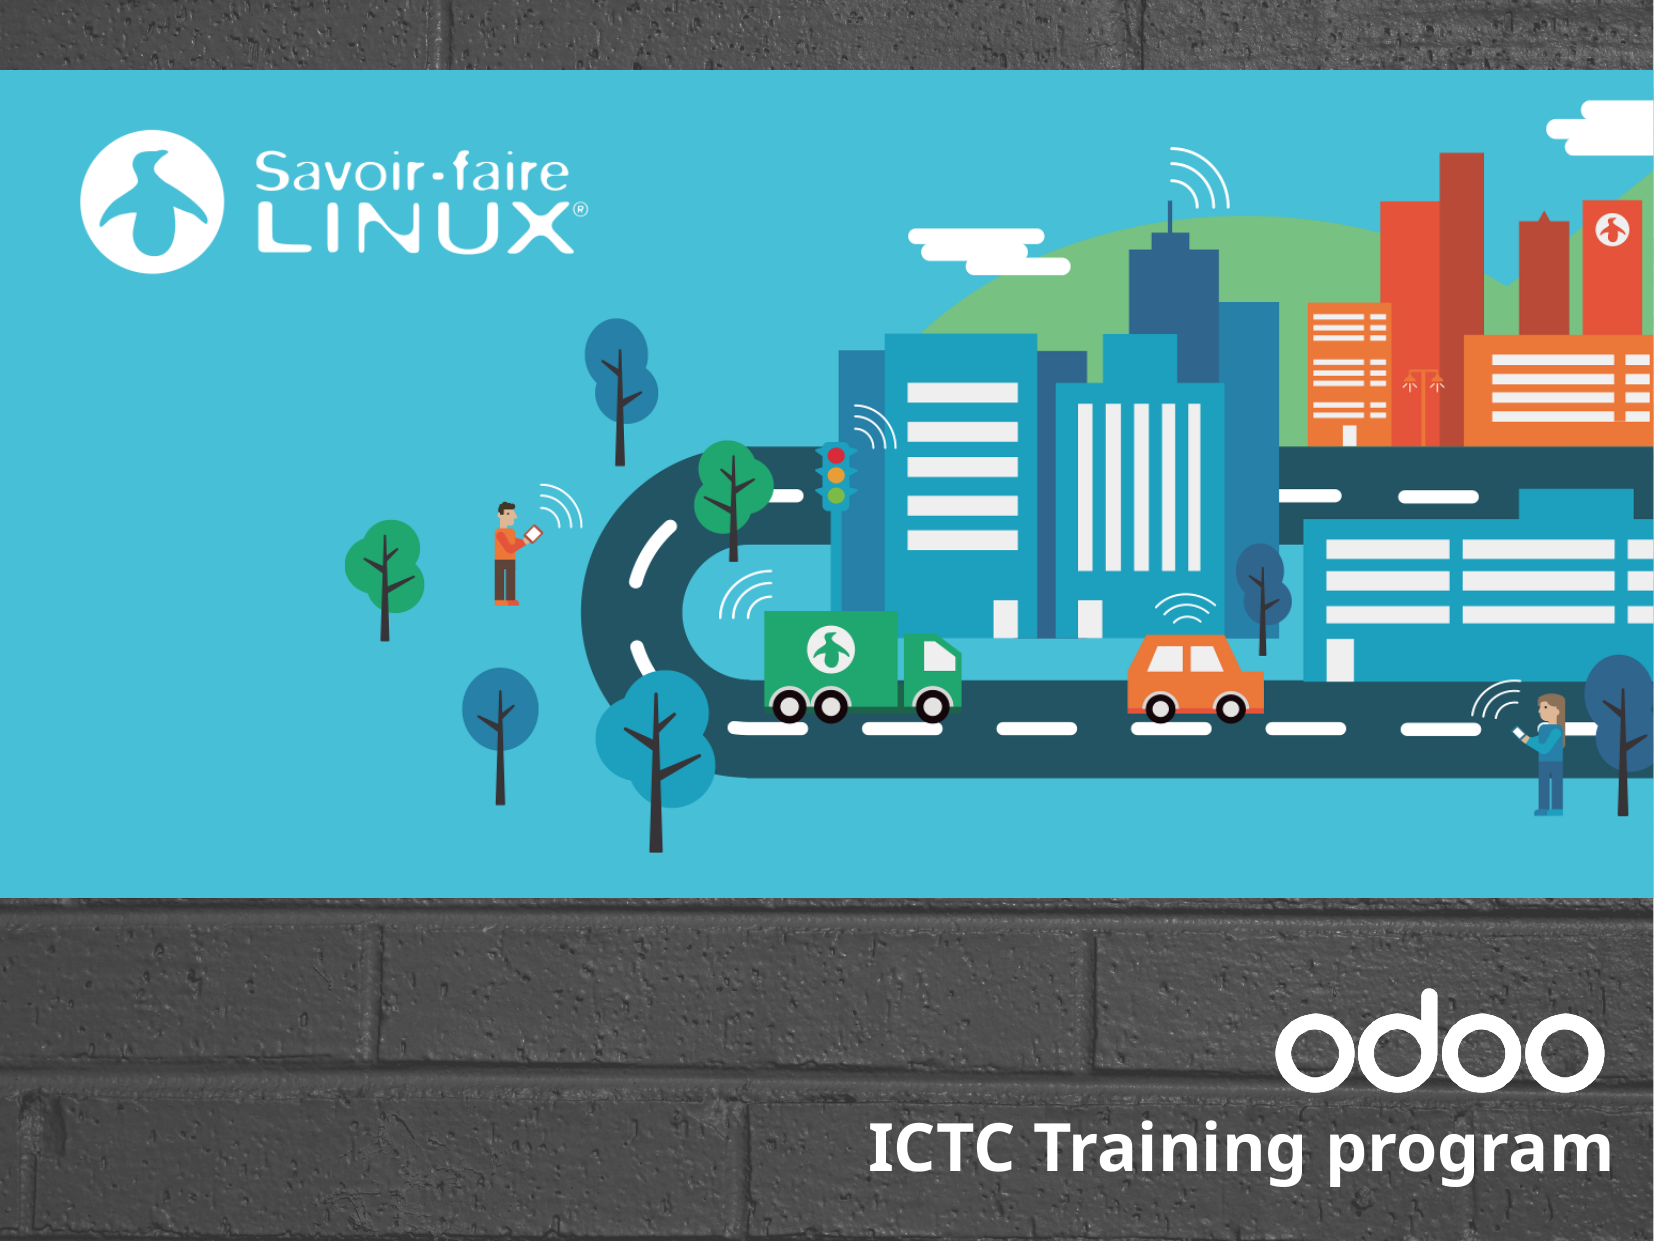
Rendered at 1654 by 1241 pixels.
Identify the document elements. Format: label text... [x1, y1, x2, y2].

text_box ICTC Training program [590, 1092, 1630, 1241]
picture [0, 0, 1654, 1241]
